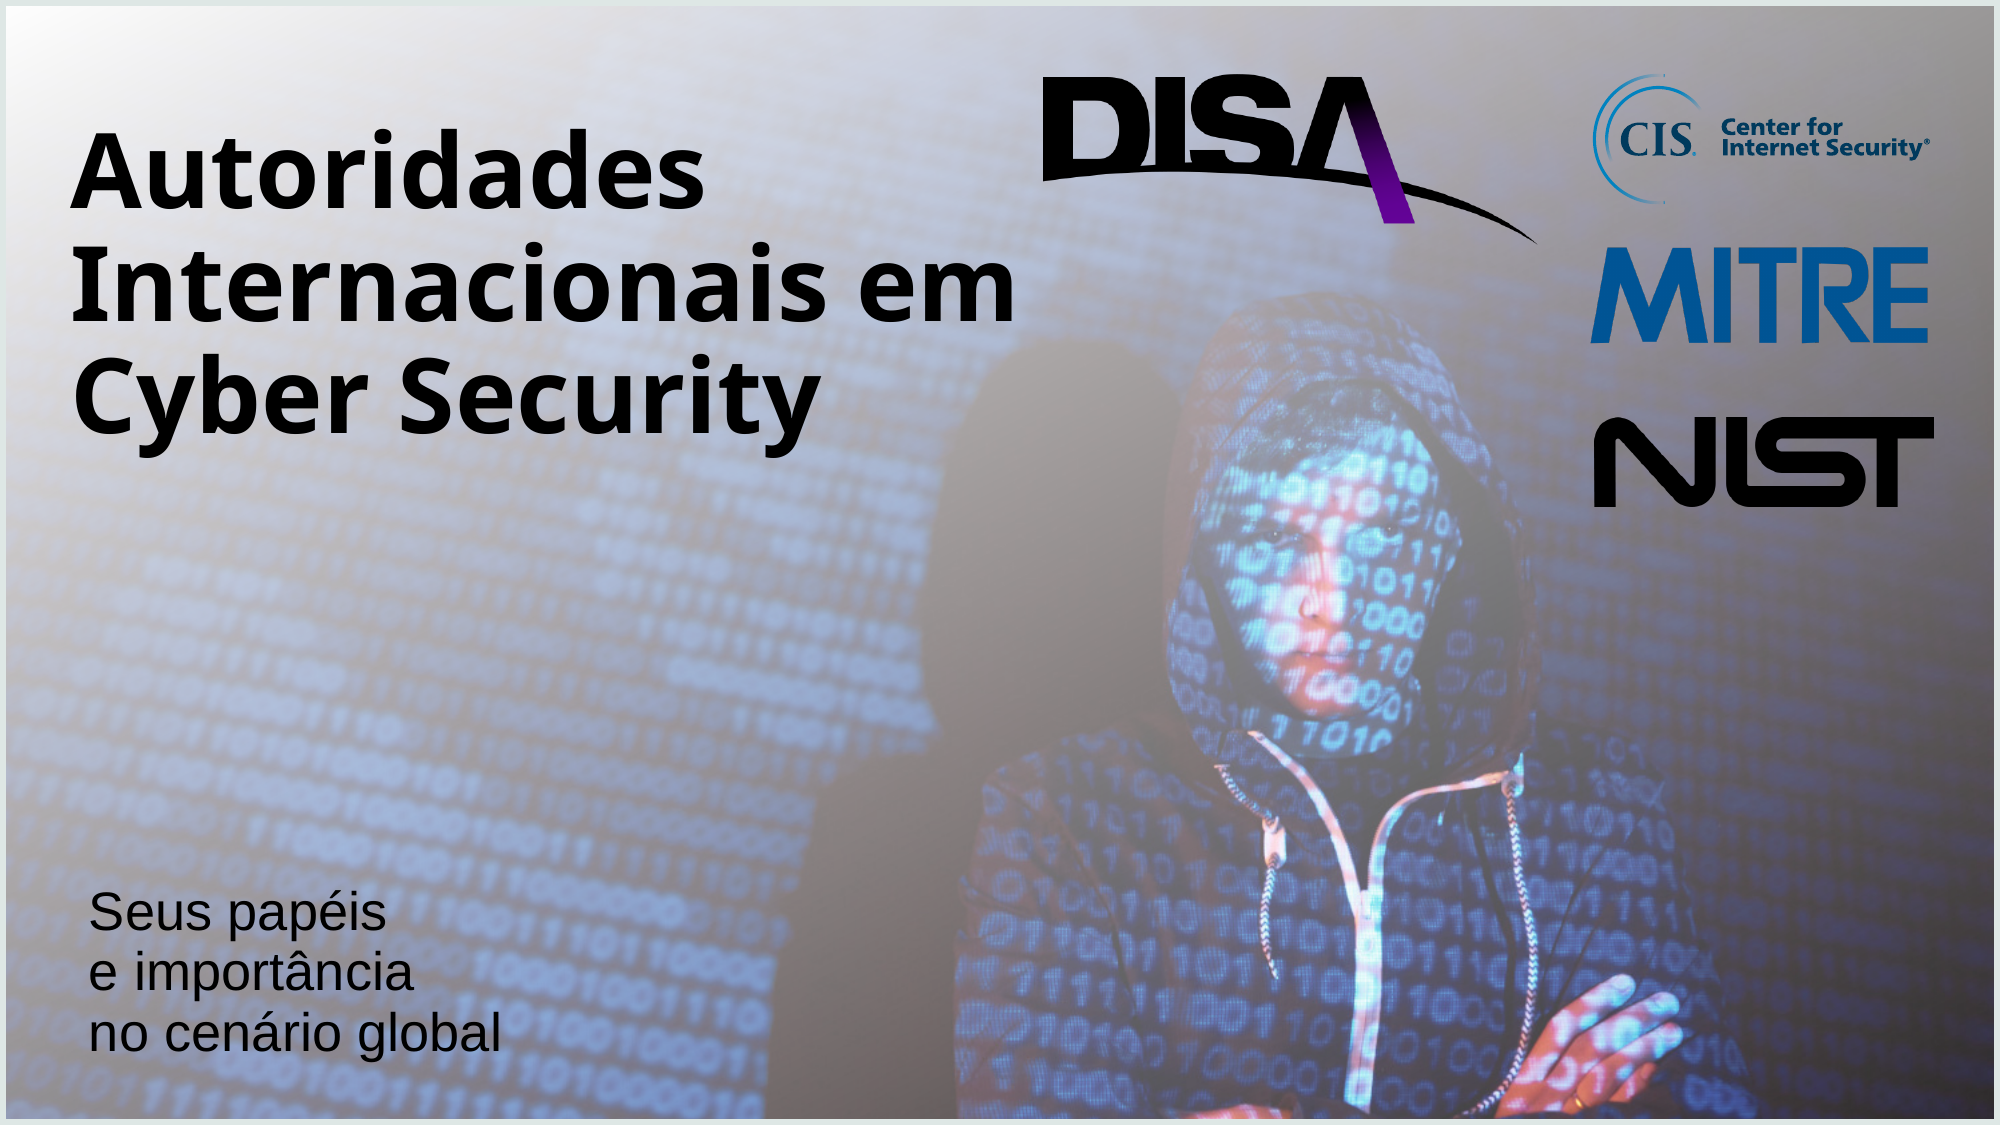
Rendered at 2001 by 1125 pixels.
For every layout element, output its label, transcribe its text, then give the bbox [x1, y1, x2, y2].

picture [1594, 417, 1934, 507]
text_box Seus papéis e importância no cenário global [74, 873, 825, 1071]
picture [1043, 63, 1988, 391]
list Autoridades Internacionais em Cyber Security [55, 228, 1142, 348]
text_box [0, 0, 2000, 1125]
